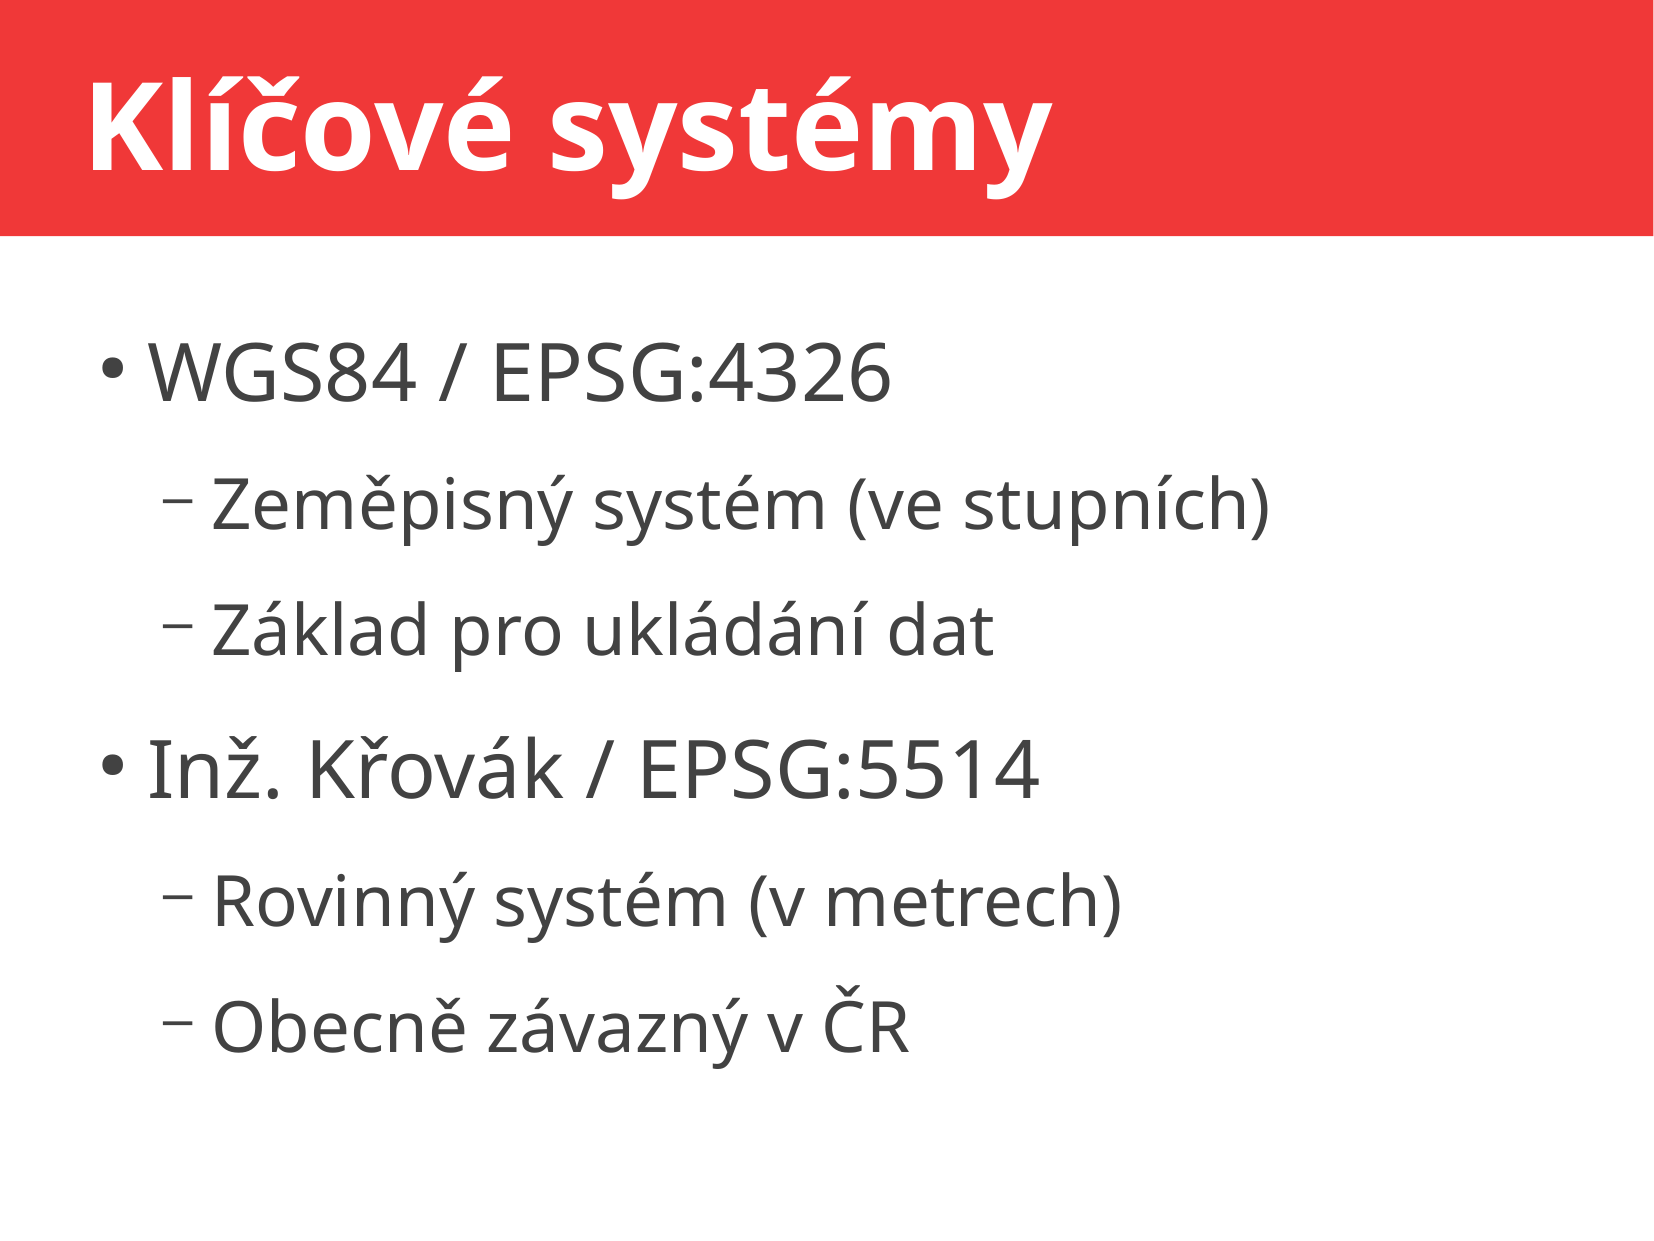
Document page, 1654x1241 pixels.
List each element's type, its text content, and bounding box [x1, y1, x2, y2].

title Klíčové systémy [82, 19, 1571, 227]
list WGS84 / EPSG:4326 Zeměpisný systém (ve stupních) Základ pro ukládání dat Inž. Křovák / EPSG:5514 Rovinný systém (v metrech) Obecně závazný v ČR [82, 314, 1563, 1080]
